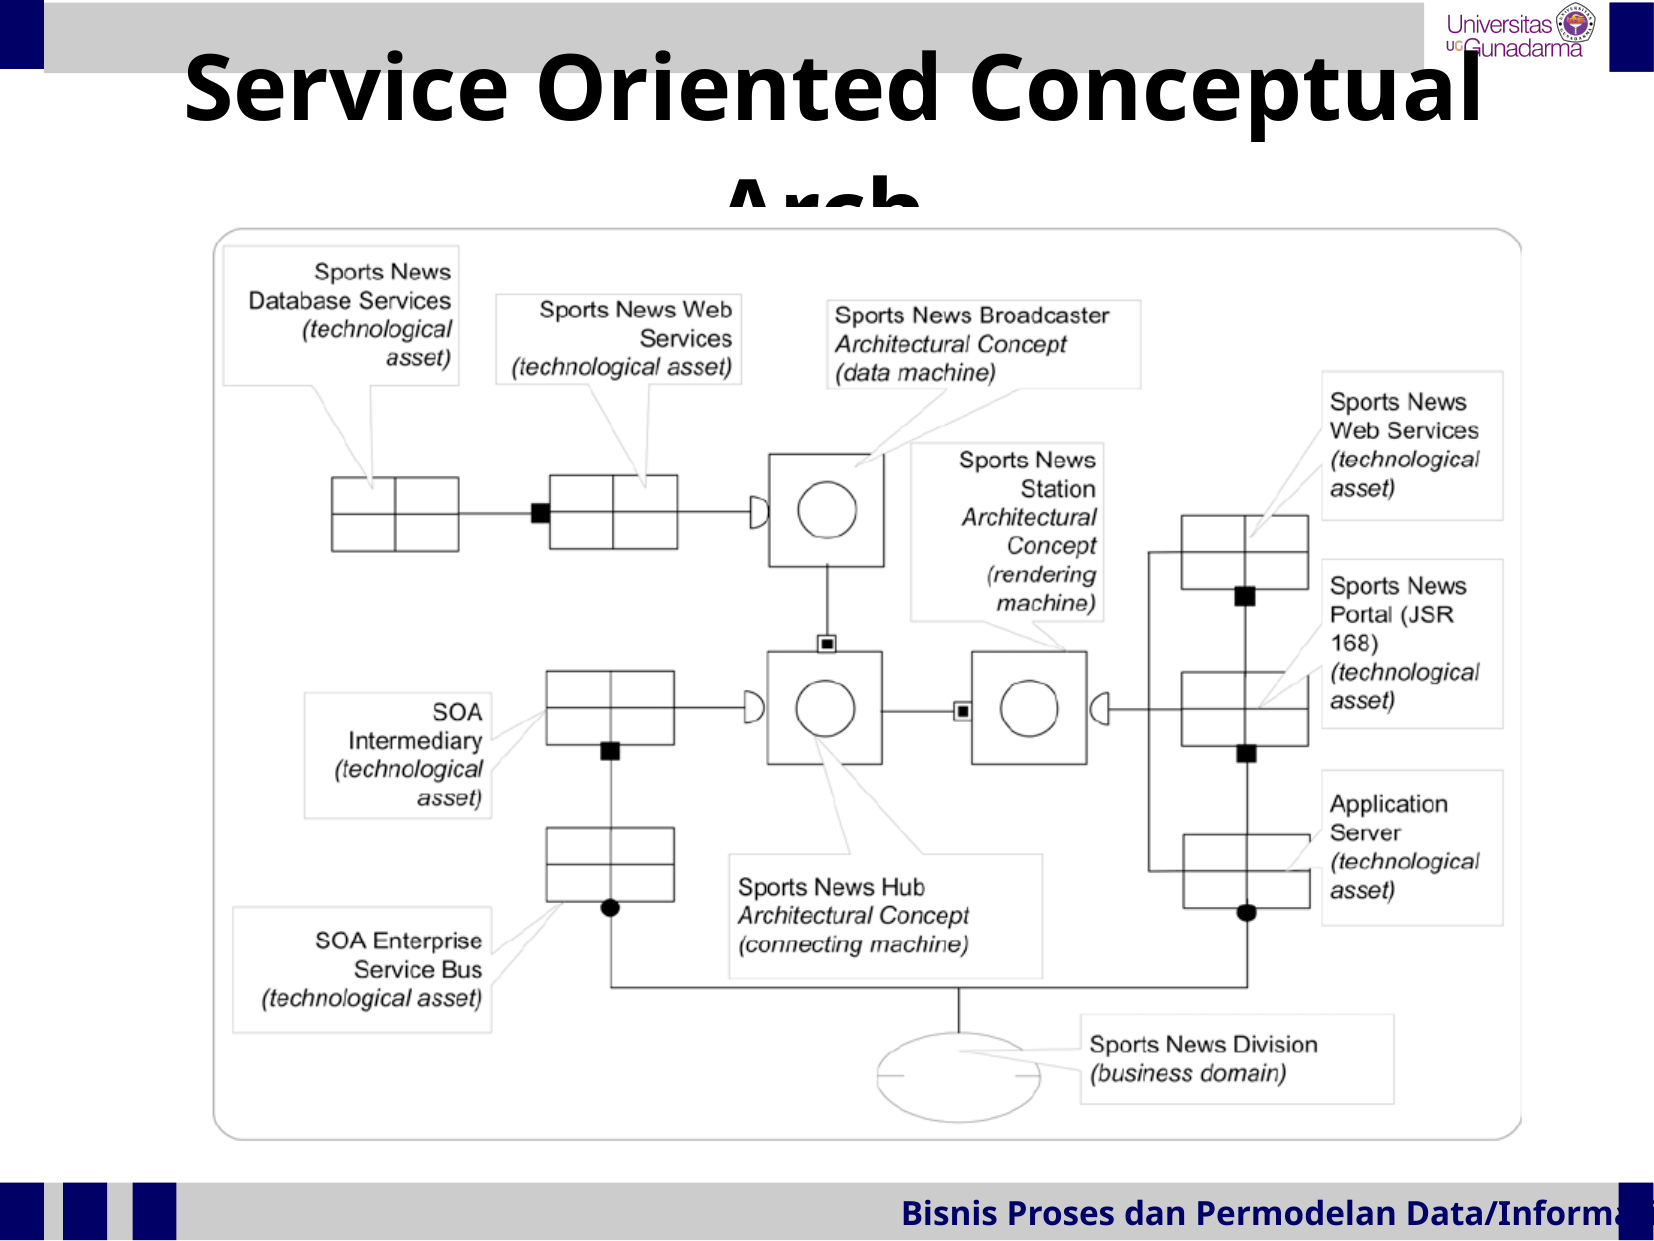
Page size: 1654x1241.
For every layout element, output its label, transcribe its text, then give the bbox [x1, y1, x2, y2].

picture [195, 207, 1534, 1159]
picture [1437, 2, 1610, 62]
title Service Oriented Conceptual Arch. [78, 84, 1592, 211]
